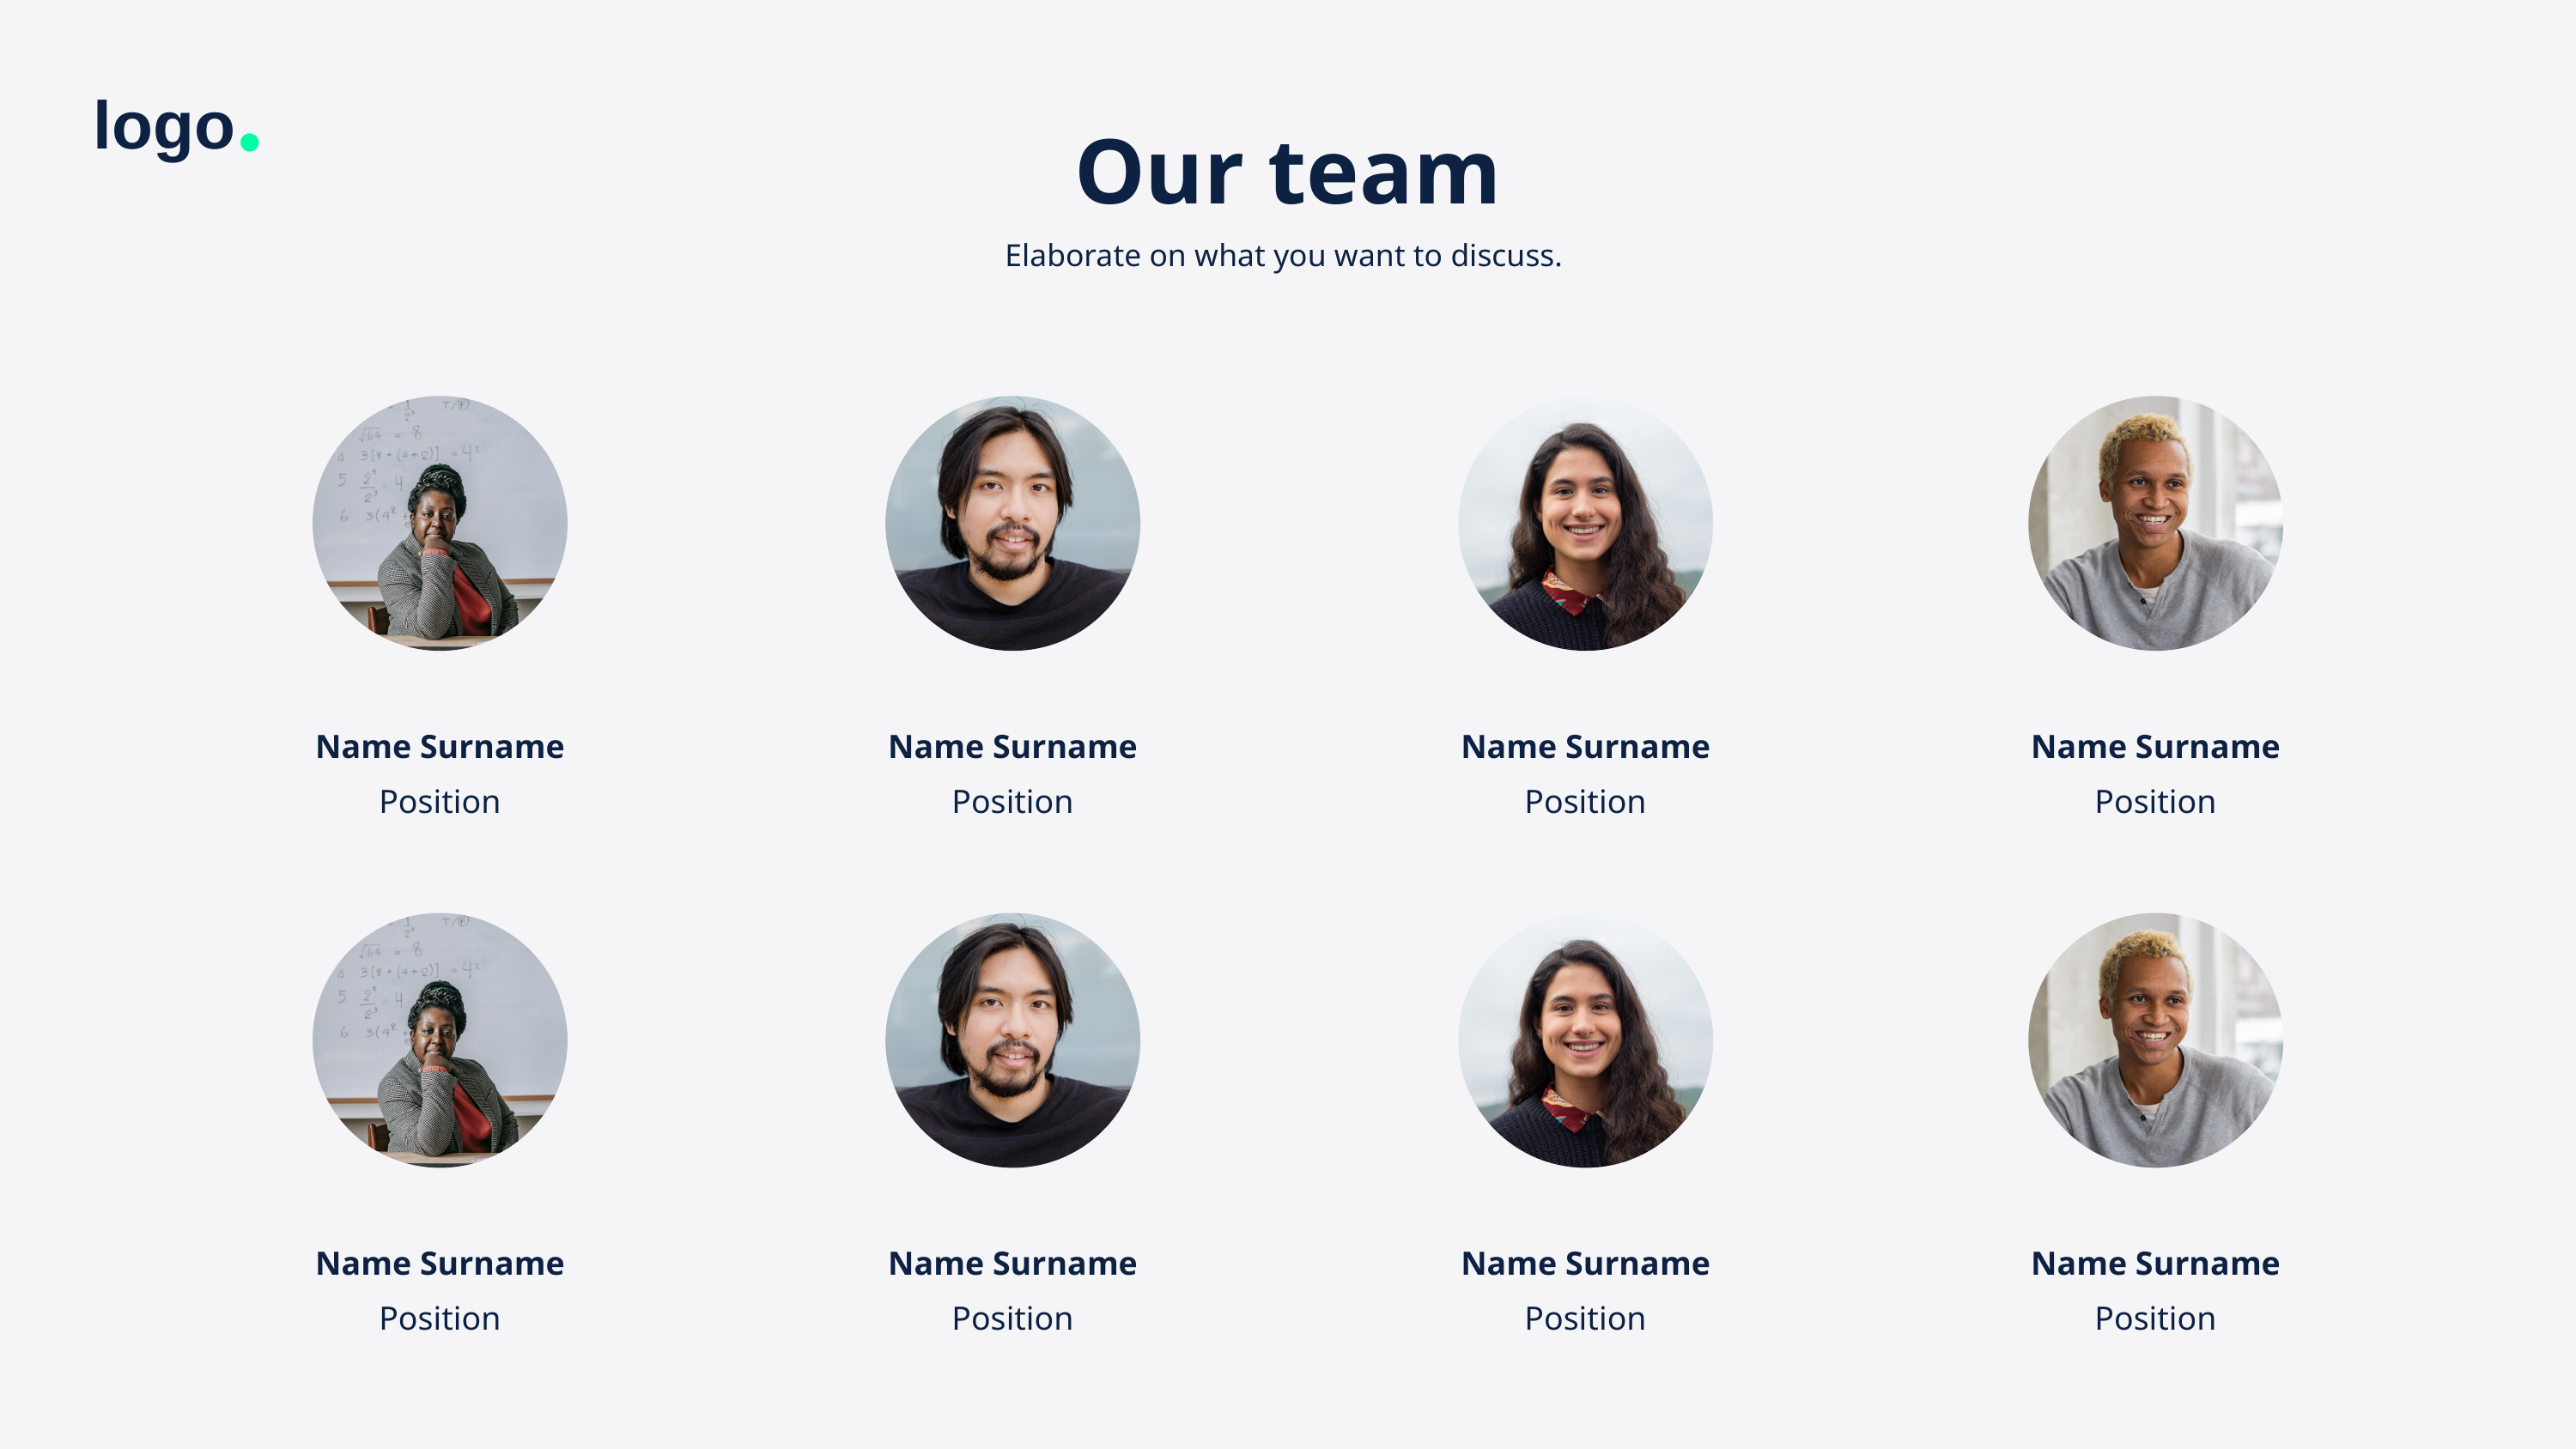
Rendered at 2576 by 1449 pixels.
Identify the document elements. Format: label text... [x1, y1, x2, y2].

text_box [2028, 396, 2284, 652]
text_box [313, 912, 568, 1168]
text_box [1458, 912, 1714, 1168]
text_box Position [269, 1290, 611, 1337]
text_box [885, 396, 1141, 652]
text_box logo [94, 65, 248, 163]
text_box Position [841, 773, 1184, 820]
text_box [885, 912, 1141, 1168]
text_box Position [841, 1290, 1184, 1337]
text_box Position [1414, 1290, 1757, 1337]
text_box Position [269, 773, 611, 820]
text_box Name Surname [269, 718, 611, 765]
text_box Name Surname [269, 1234, 611, 1282]
text_box Position [1414, 773, 1757, 820]
text_box Position [1984, 773, 2327, 820]
text_box [2028, 912, 2284, 1168]
text_box Our team [306, 92, 2270, 221]
text_box Position [1984, 1290, 2327, 1337]
text_box [1458, 396, 1714, 652]
text_box Name Surname [841, 718, 1184, 765]
text_box Name Surname [1984, 1234, 2327, 1282]
text_box • [238, 81, 253, 179]
text_box Name Surname [1414, 1234, 1757, 1282]
text_box Elaborate on what you want to discuss. [1001, 221, 1575, 273]
text_box logo [165, 118, 180, 142]
text_box [313, 396, 568, 652]
text_box Name Surname [841, 1234, 1184, 1282]
text_box Name Surname [1414, 718, 1757, 765]
text_box Name Surname [1984, 718, 2327, 765]
